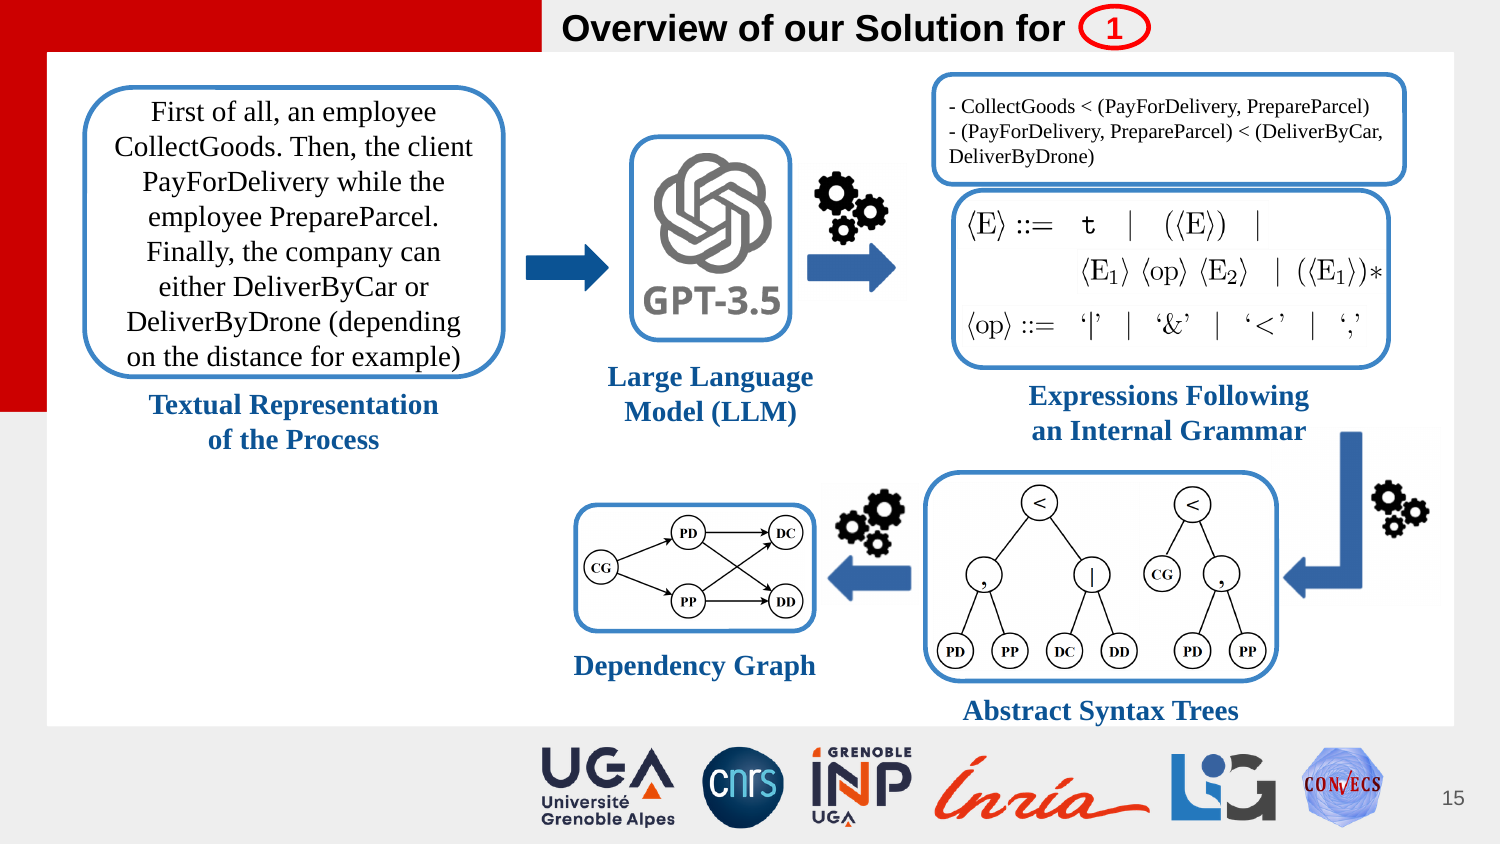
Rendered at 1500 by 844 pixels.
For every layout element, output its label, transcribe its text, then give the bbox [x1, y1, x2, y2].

text_box Overview of our Solution for [546, 0, 1441, 55]
text_box - CollectGoods < (PayForDelivery, PrepareParcel) - (PayForDelivery, PrepareParcel) < (DeliverByCar, DeliverByDrone) [937, 77, 1402, 181]
slide_number <numéro> [1389, 764, 1480, 830]
text_box First of all, an employee CollectGoods. Then, the client PayForDelivery while the employee PrepareParcel. Finally, the company can either DeliverByCar or DeliverByDrone (depending on the distance for example) [84, 87, 504, 377]
text_box [526, 244, 609, 291]
text_box Abstract Syntax Trees [938, 681, 1264, 736]
text_box Textual Representation of the Process [26, 393, 562, 448]
picture [0, 0, 1500, 844]
text_box 1 [1080, 6, 1149, 49]
text_box Expressions Following an Internal Grammar [1006, 359, 1332, 464]
text_box Dependency Graph [532, 636, 858, 691]
text_box Large Language Model (LLM) [586, 340, 836, 444]
